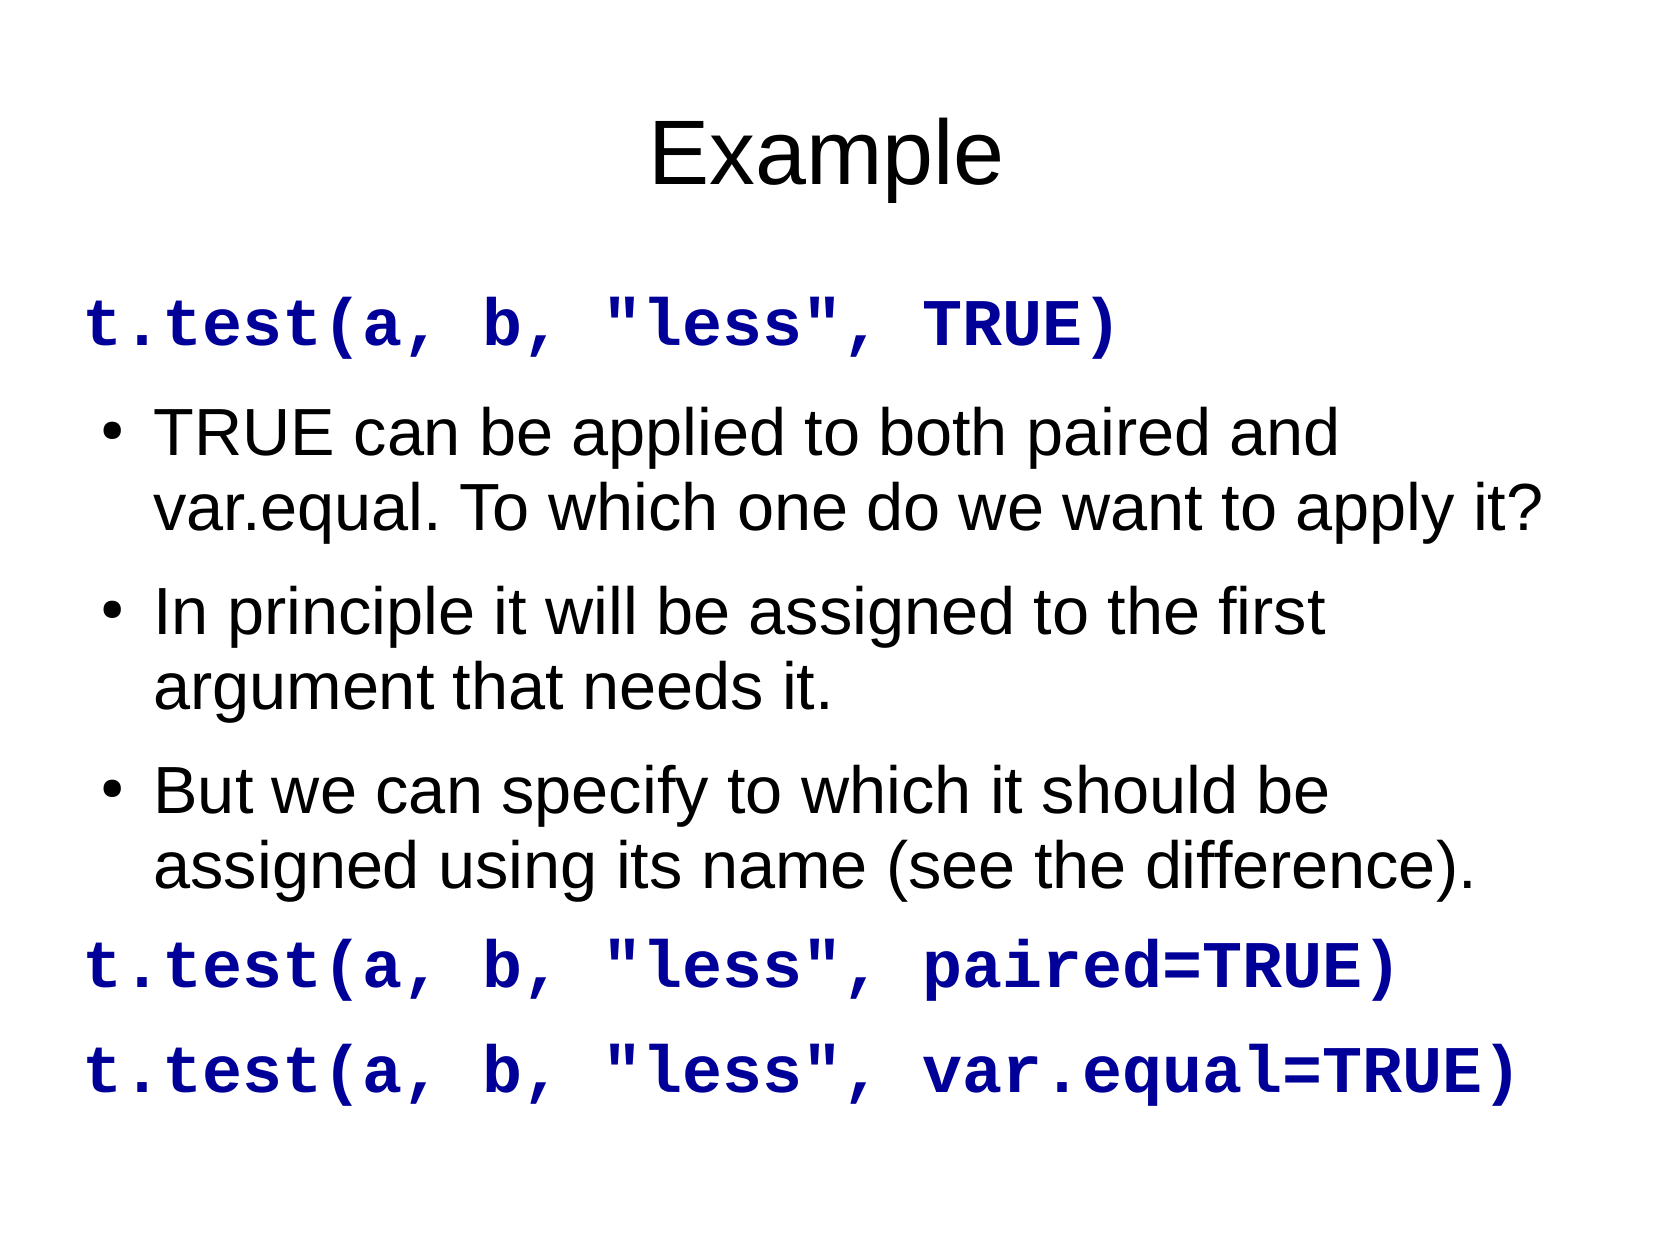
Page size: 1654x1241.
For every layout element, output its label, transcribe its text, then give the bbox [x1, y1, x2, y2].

title Example [82, 49, 1571, 257]
list t.test(a, b, "less", TRUE) TRUE can be applied to both paired and var.equal. To which one do we want to apply it? In principle it will be assigned to the first argument that needs it. But we can specify to which it should be assigned using its name (see the difference). t.test(a, b, "less", paired=TRUE) t.test(a, b, "less", var.equal=TRUE) [82, 290, 1571, 1170]
